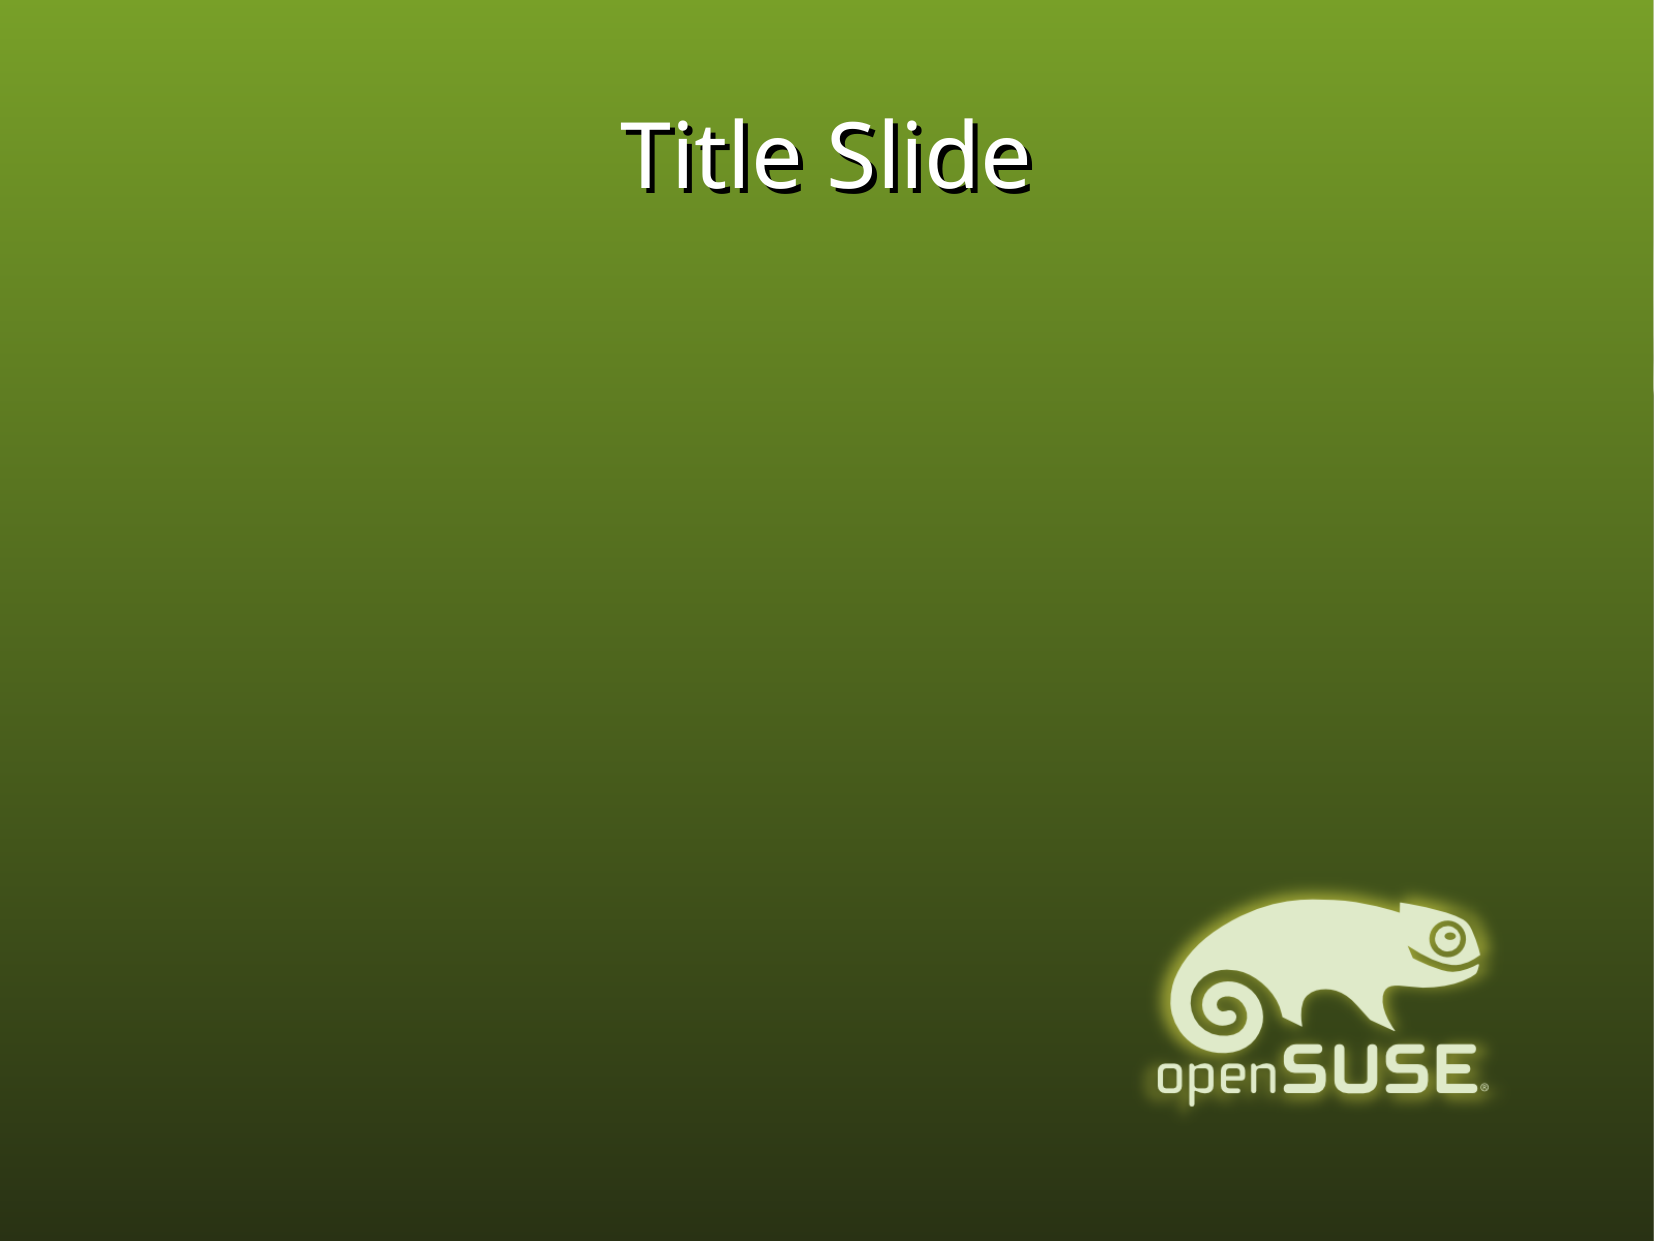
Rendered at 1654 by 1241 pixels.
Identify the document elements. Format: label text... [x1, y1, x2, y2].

title Title Slide [82, 49, 1571, 257]
picture [0, 0, 1654, 1241]
